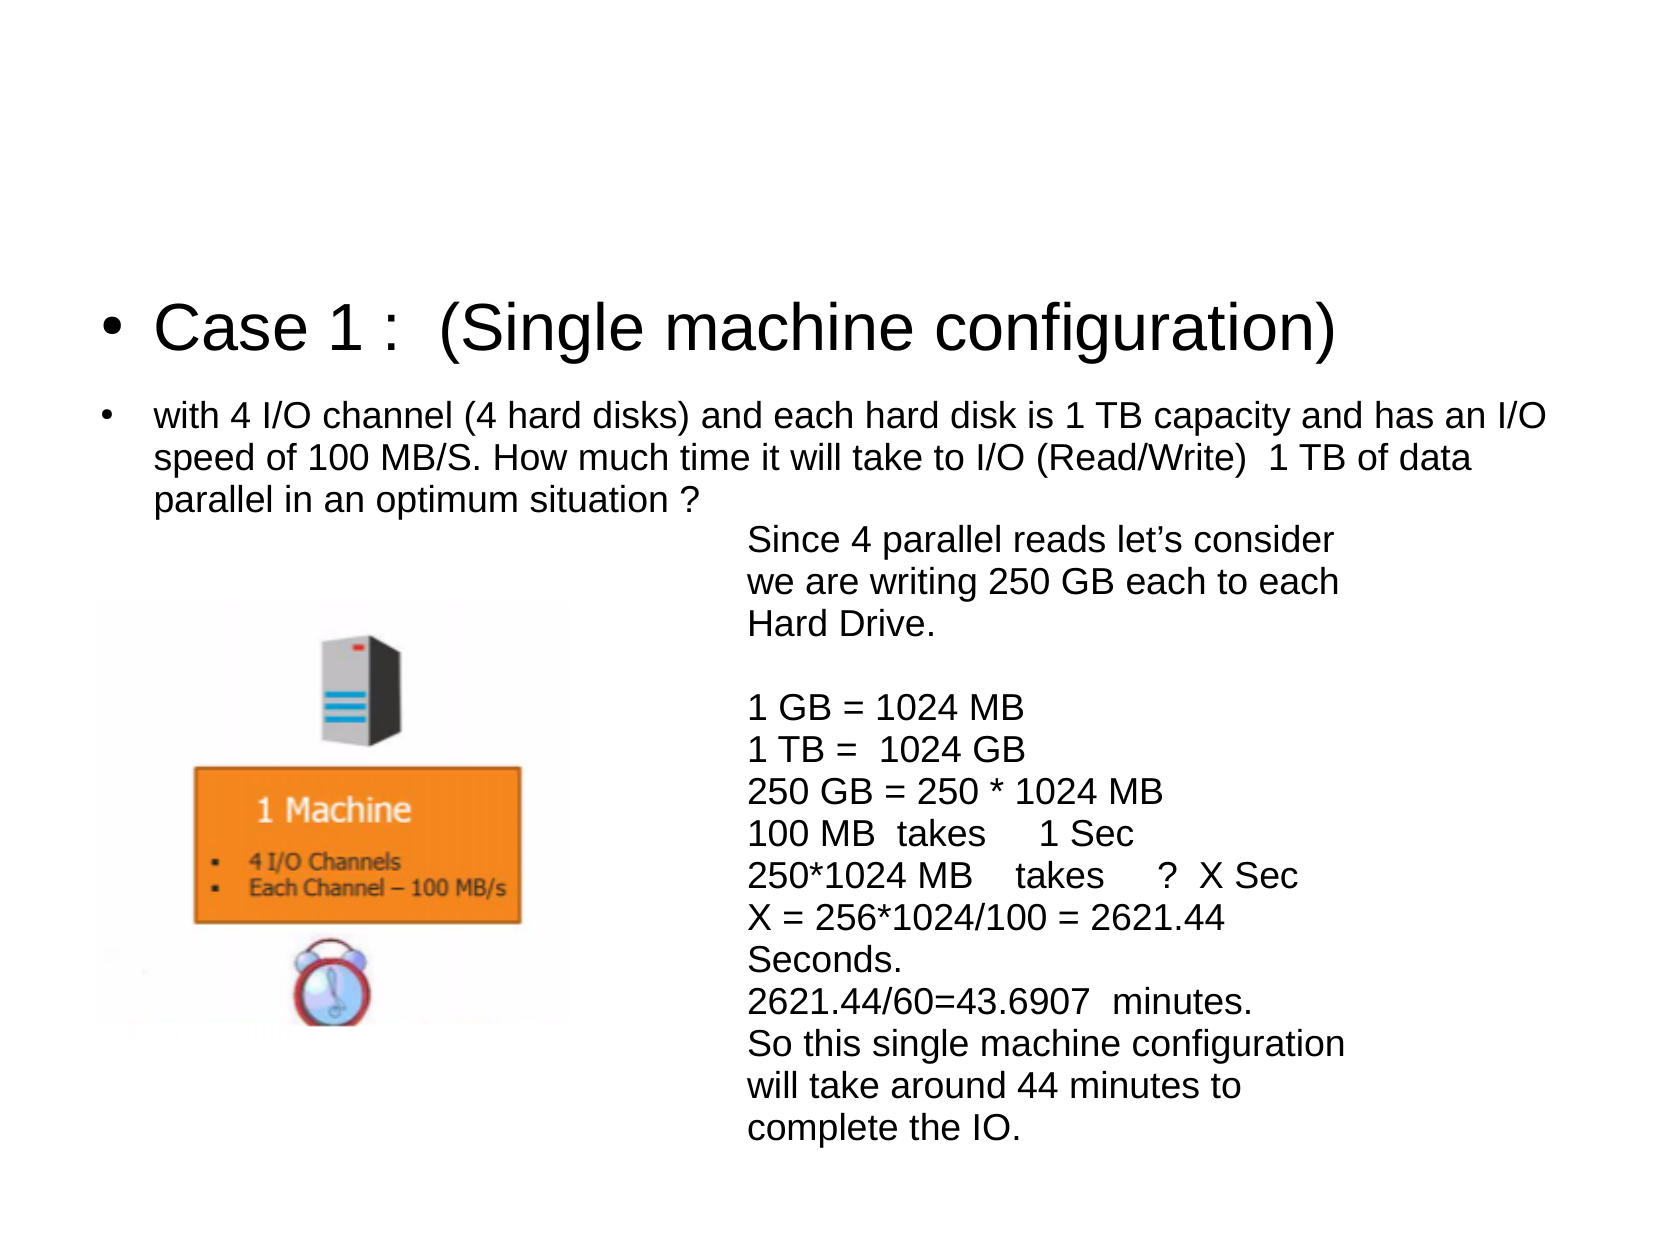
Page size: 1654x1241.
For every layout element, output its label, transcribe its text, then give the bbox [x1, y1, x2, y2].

text_box Since 4 parallel reads let’s consider we are writing 250 GB each to each Hard Drive. 1 GB = 1024 MB 1 TB = 1024 GB 250 GB = 250 * 1024 MB 100 MB takes 1 Sec 250*1024 MB takes ? X Sec X = 256*1024/100 = 2621.44 Seconds. 2621.44/60=43.6907 minutes. So this single machine configuration will take around 44 minutes to complete the IO. [732, 511, 1394, 1241]
list Case 1 : (Single machine configuration) with 4 I/O channel (4 hard disks) and each hard disk is 1 TB capacity and has an I/O speed of 100 MB/S. How much time it will take to I/O (Read/Write) 1 TB of data parallel in an optimum situation ? [82, 290, 1571, 1010]
picture [94, 602, 591, 1040]
